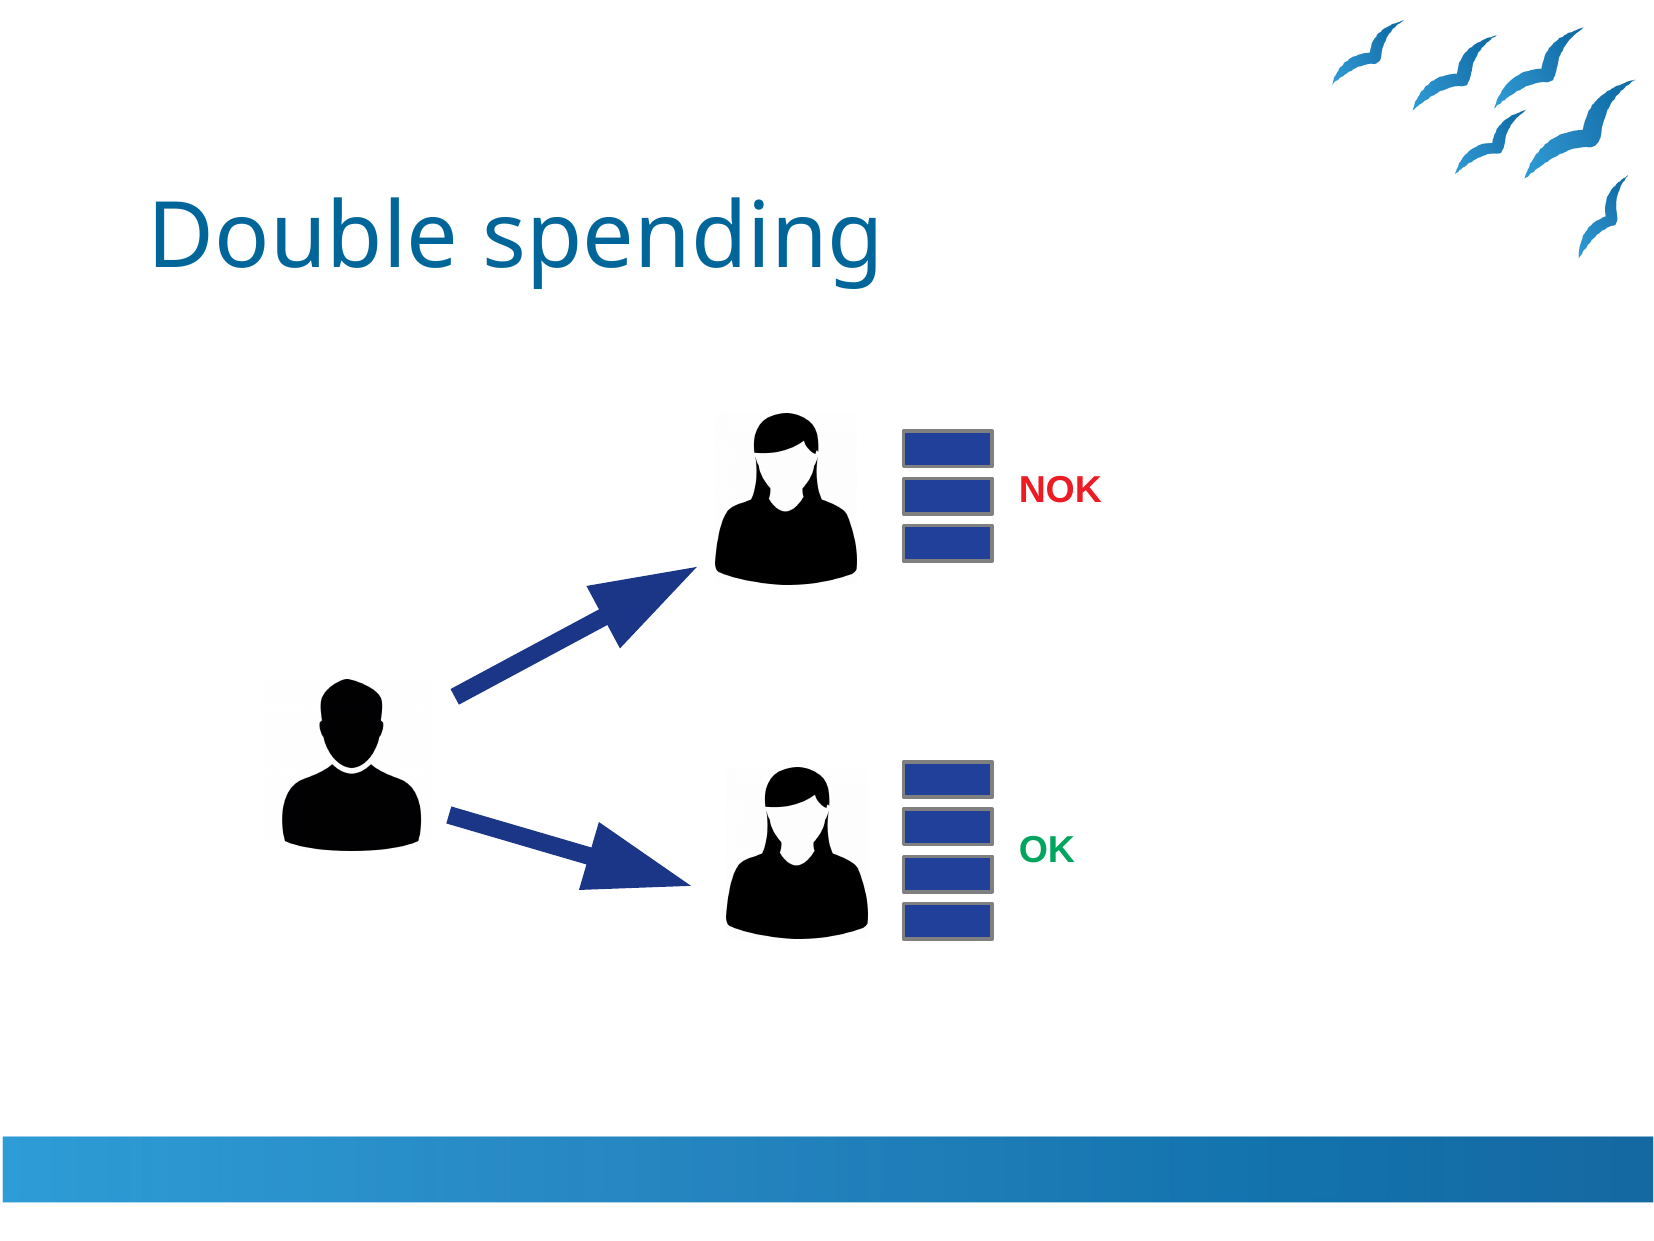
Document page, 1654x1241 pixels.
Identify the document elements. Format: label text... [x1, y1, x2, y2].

text_box [903, 478, 993, 514]
text_box [903, 903, 993, 939]
text_box [903, 809, 993, 845]
text_box [903, 856, 993, 892]
picture [0, 0, 1654, 1241]
text_box NOK [1003, 460, 1123, 546]
title Double spending [147, 177, 1506, 287]
text_box [903, 761, 993, 798]
text_box OK [1003, 820, 1117, 892]
text_box [903, 431, 993, 467]
text_box [903, 525, 993, 562]
